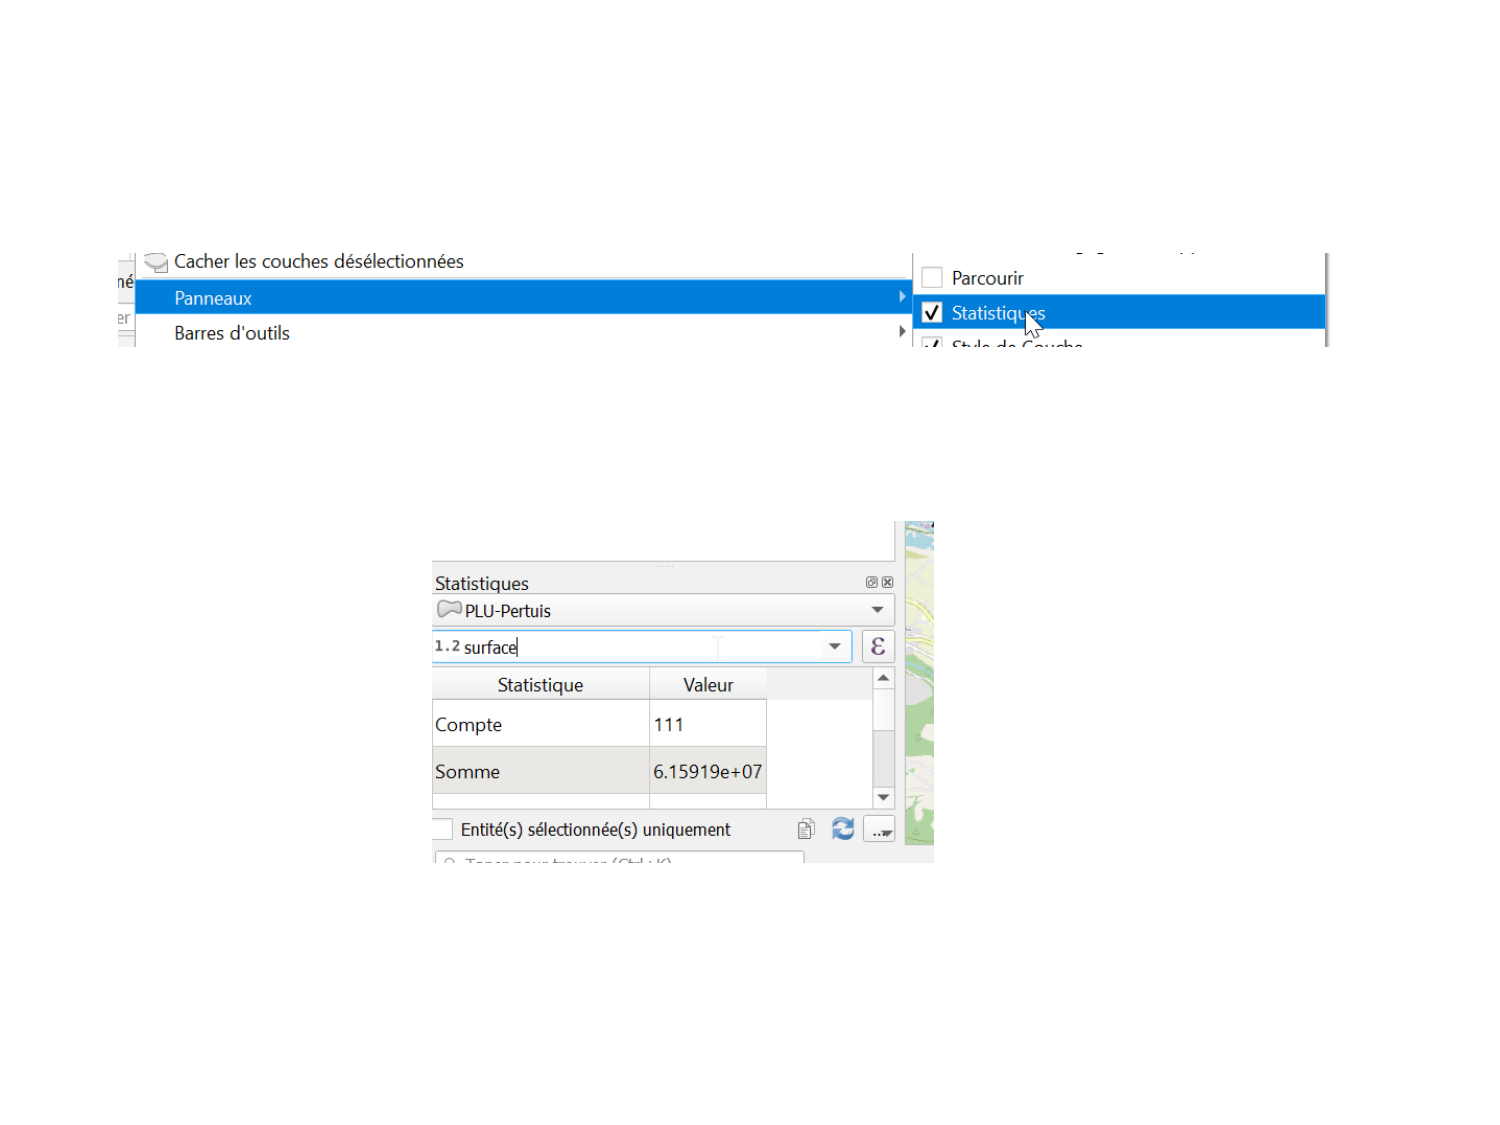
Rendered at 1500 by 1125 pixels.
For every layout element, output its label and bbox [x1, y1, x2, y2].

picture [118, 253, 1375, 347]
picture [432, 521, 934, 863]
